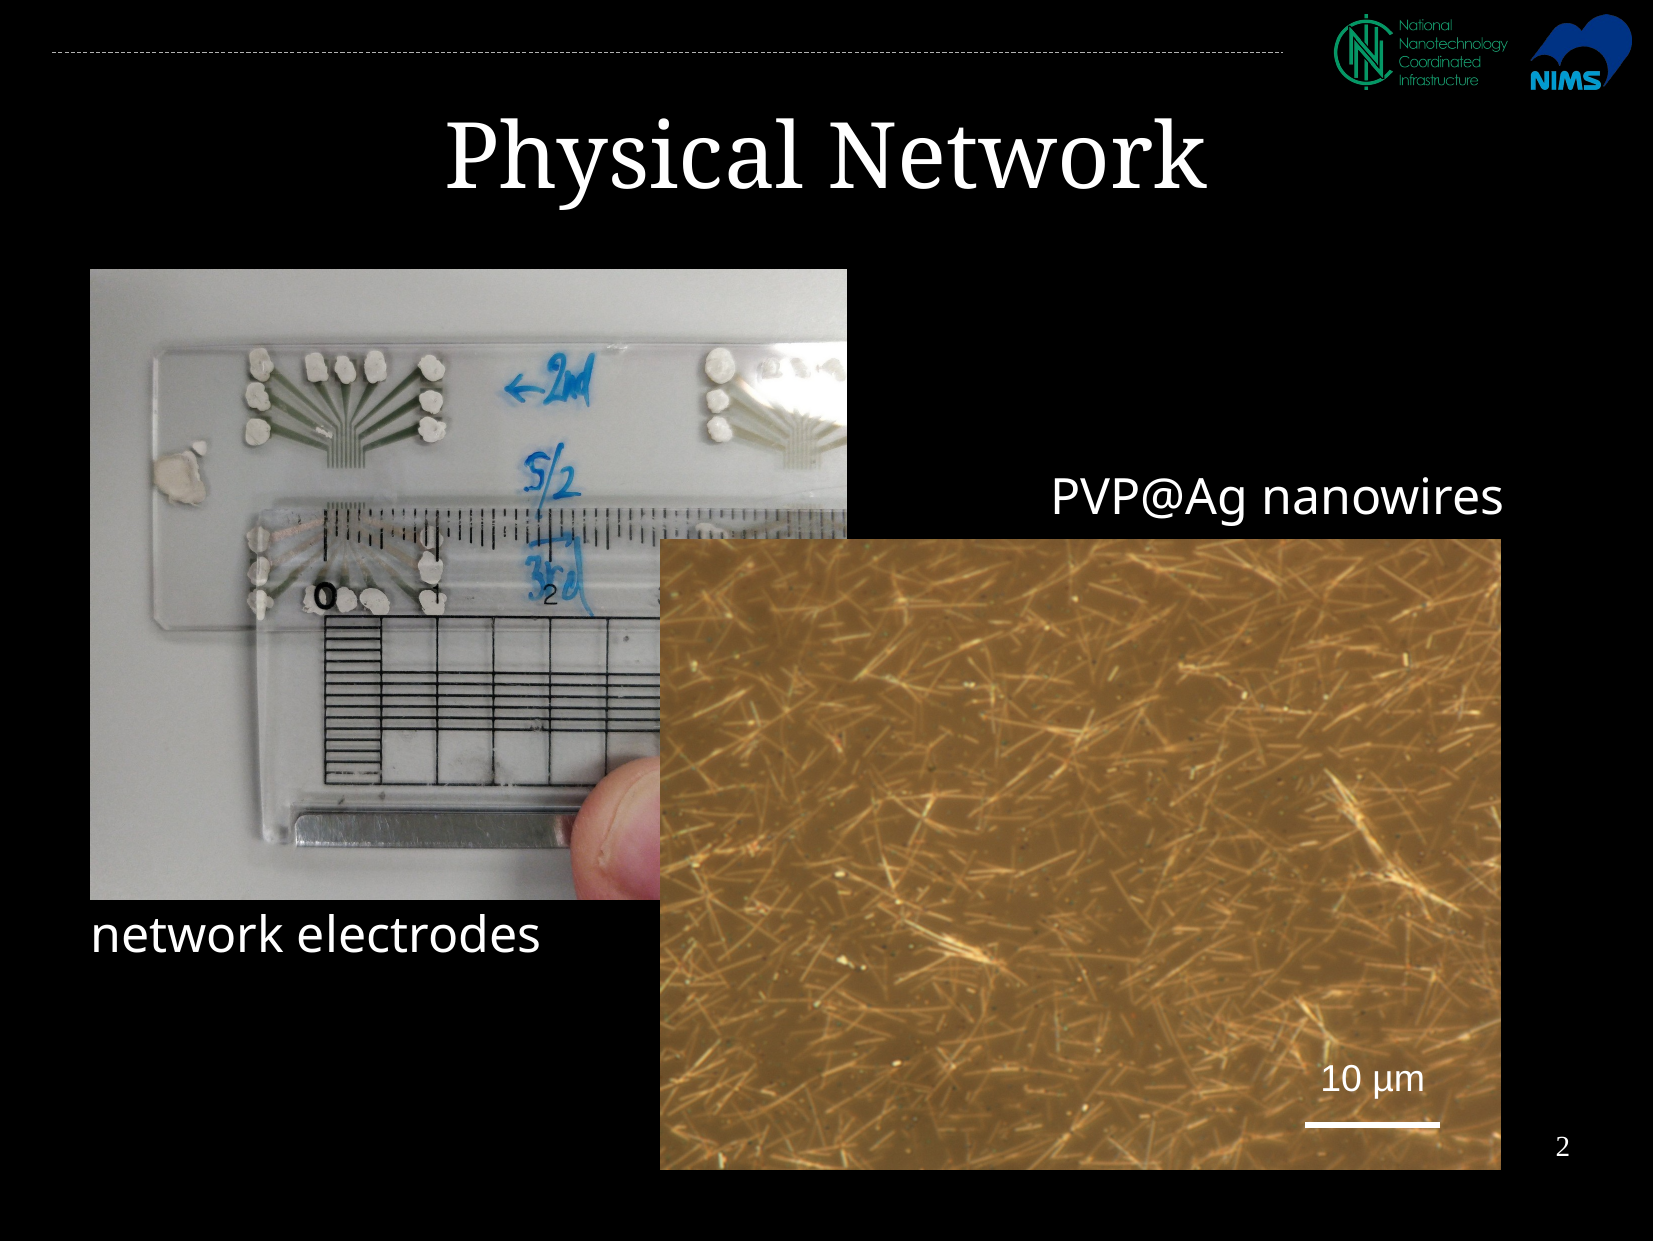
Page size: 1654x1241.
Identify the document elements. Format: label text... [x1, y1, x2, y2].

picture [1333, 14, 1508, 91]
title Physical Network [82, 49, 1571, 257]
picture [1563, 82, 1568, 91]
picture [1536, 81, 1543, 91]
picture [90, 269, 1501, 1171]
picture [1530, 14, 1632, 91]
text_box network electrodes [90, 888, 556, 979]
text_box PVP@Ag nanowires [1050, 450, 1516, 541]
text_box 10 µm [1305, 1050, 1441, 1107]
